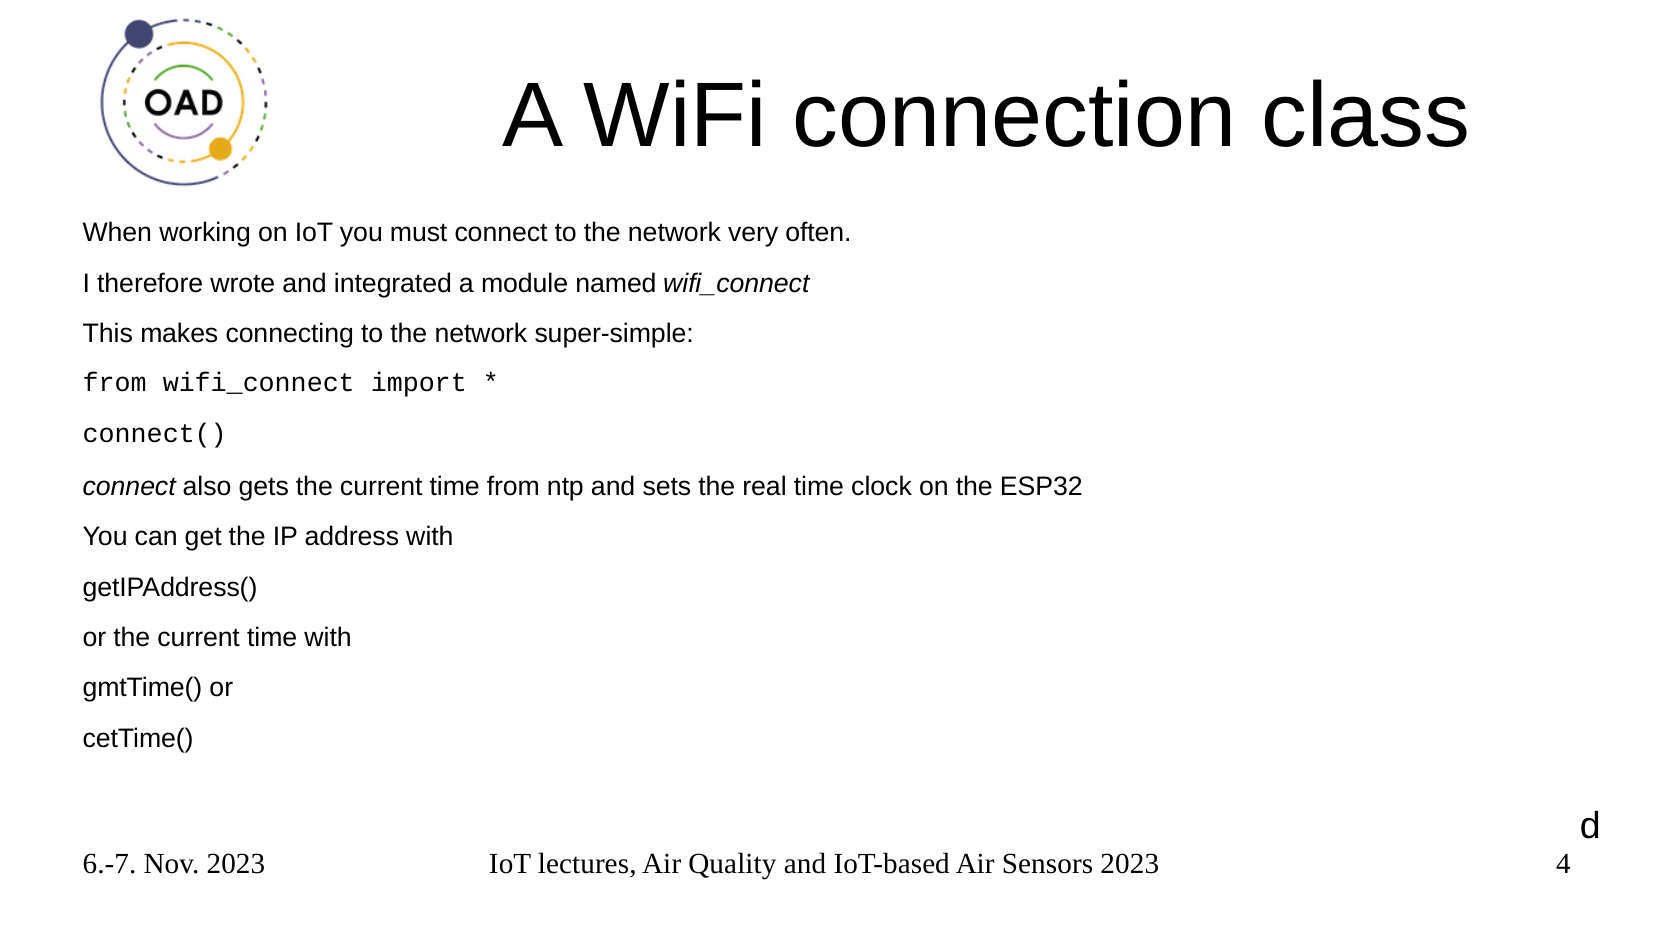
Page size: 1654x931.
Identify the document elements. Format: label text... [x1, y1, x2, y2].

text_box d [1564, 797, 1616, 855]
picture [59, 4, 303, 207]
list When working on IoT you must connect to the network very often. I therefore wrote and integrated a module named wifi_connect This makes connecting to the network super-simple: from wifi_connect import * connect() connect also gets the current time from ntp and sets the real time clock on the ESP32 You can get the IP address with getIPAddress() or the current time with gmtTime() or cetTime() [82, 217, 1571, 758]
title A WiFi connection class [403, 37, 1571, 193]
